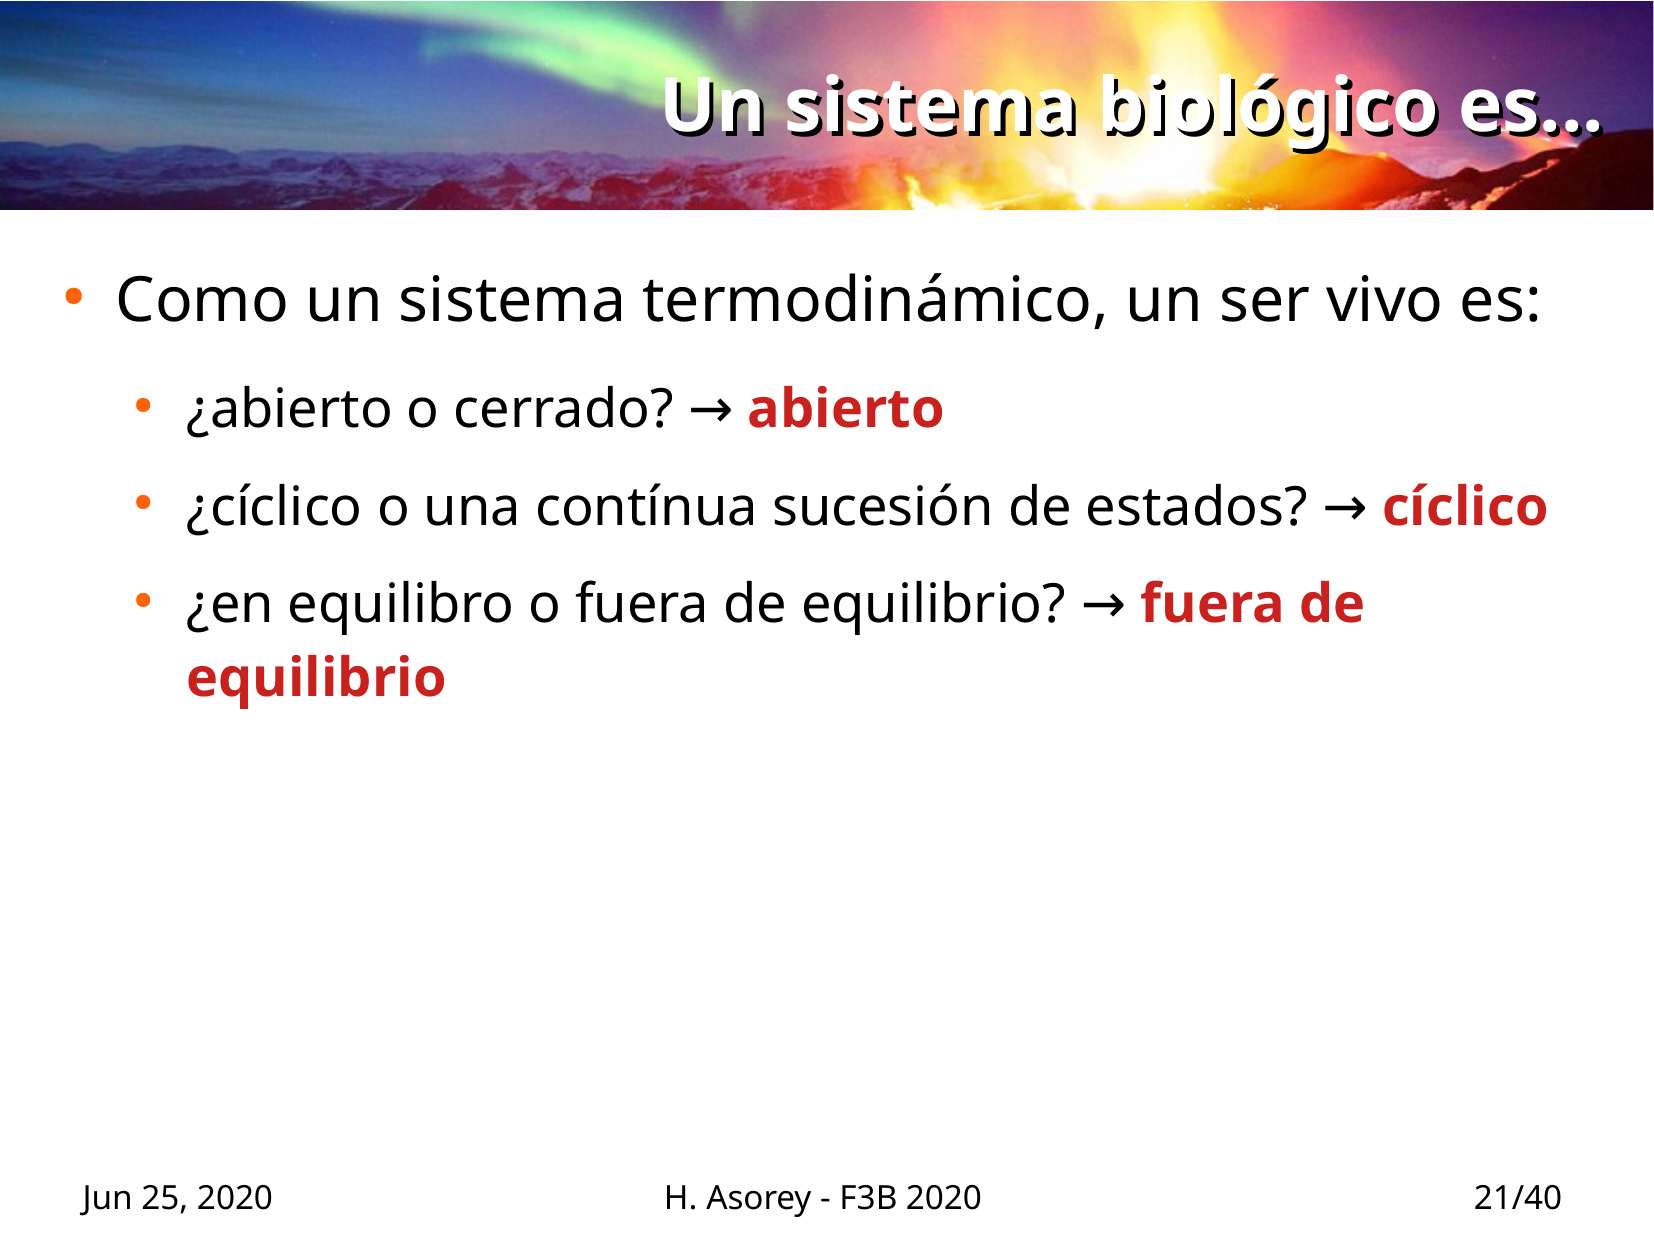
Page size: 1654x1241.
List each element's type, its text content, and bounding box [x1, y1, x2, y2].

list Como un sistema termodinámico, un ser vivo es: ¿abierto o cerrado? → abierto ¿cíclico o una contínua sucesión de estados? → cíclico ¿en equilibro o fuera de equilibrio? → fuera de equilibrio [45, 255, 1606, 1156]
picture [0, 1, 1654, 210]
title Un sistema biológico es... [45, 15, 1606, 191]
